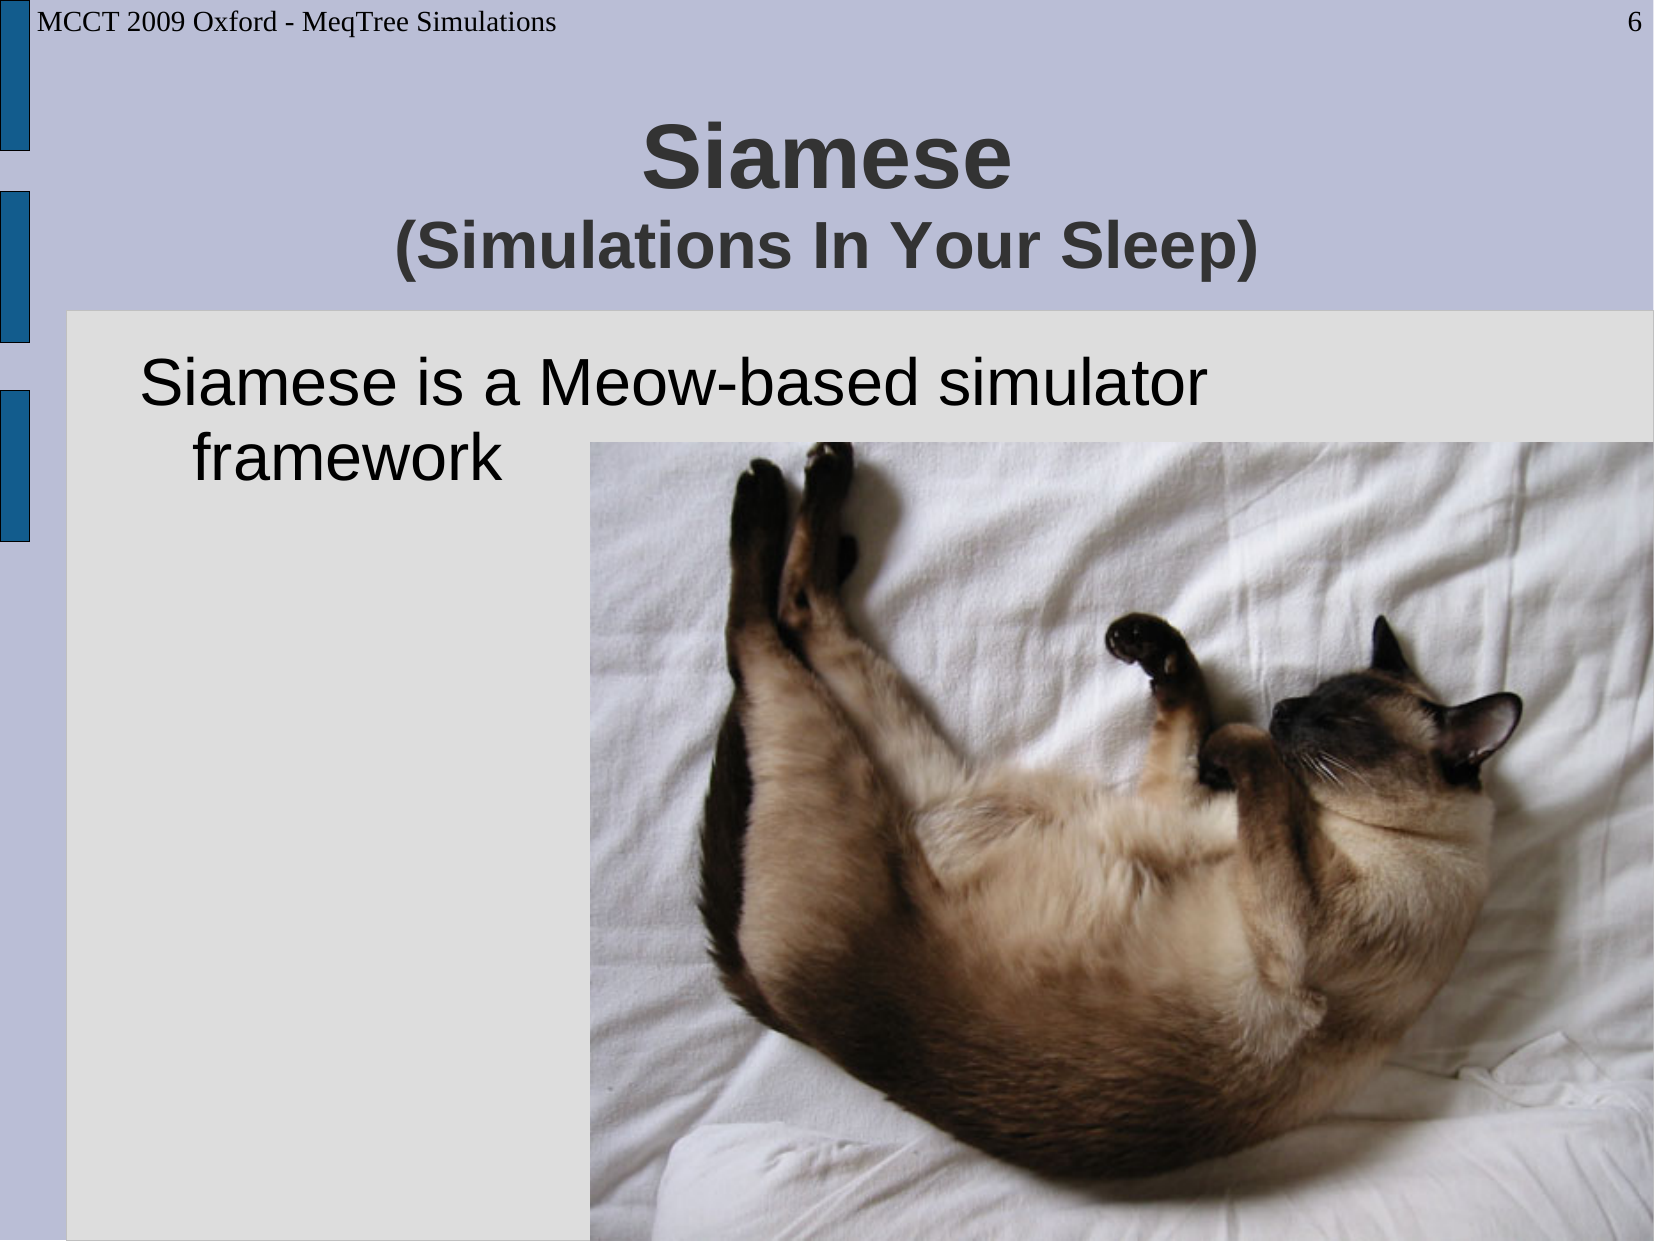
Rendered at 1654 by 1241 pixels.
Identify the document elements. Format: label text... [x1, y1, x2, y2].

picture [590, 442, 1654, 1241]
list Siamese is a Meow-based simulator framework [121, 344, 1534, 1127]
title Siamese (Simulations In Your Sleep) [121, 91, 1534, 299]
